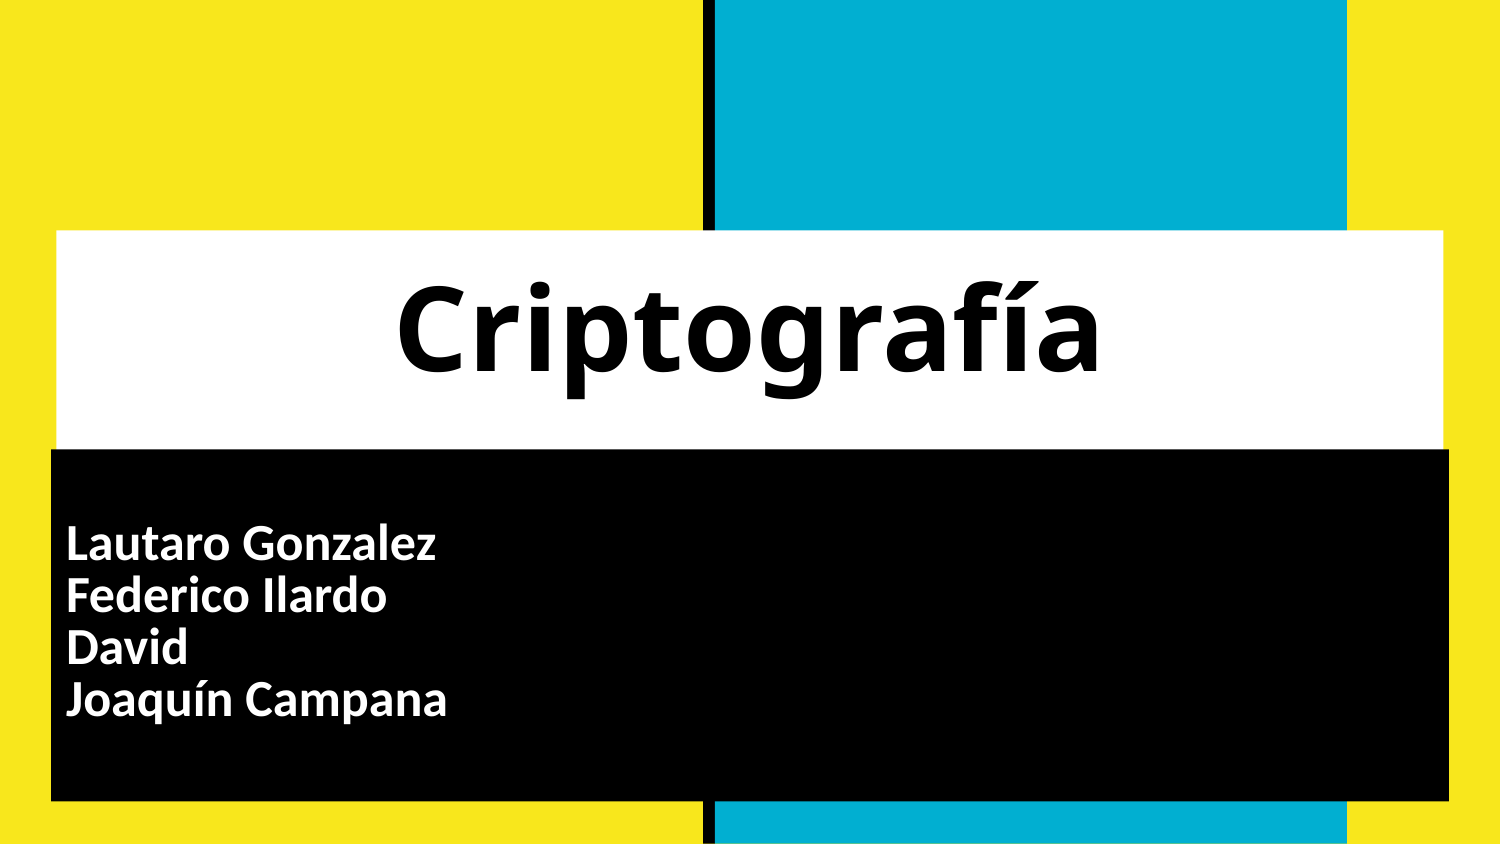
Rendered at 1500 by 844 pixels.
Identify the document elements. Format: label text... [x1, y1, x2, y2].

subtitle Lautaro Gonzalez Federico Ilardo David Joaquín Campana [51, 449, 1449, 802]
title Criptografía [56, 230, 1444, 449]
